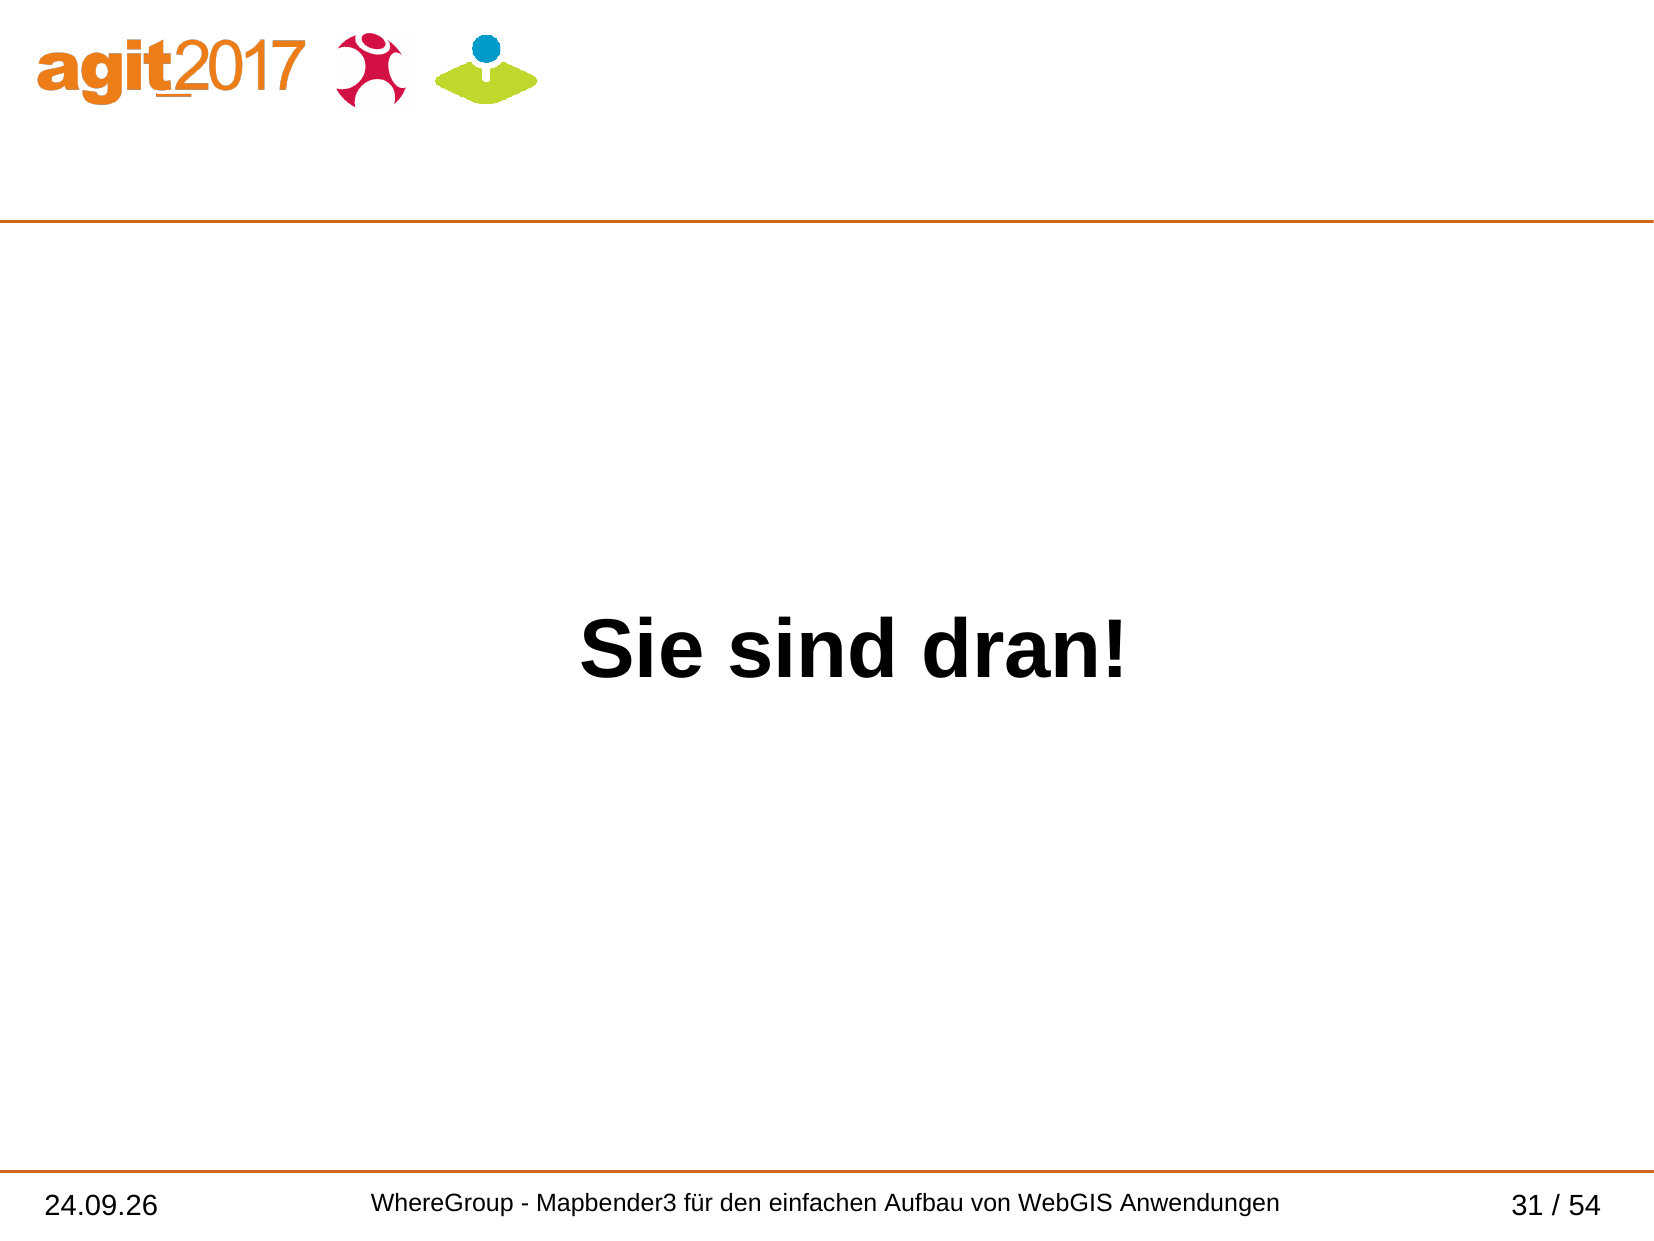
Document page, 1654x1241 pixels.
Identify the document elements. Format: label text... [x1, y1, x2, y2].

picture [35, 23, 308, 107]
picture [435, 35, 538, 104]
title Sie sind dran! [0, 595, 1130, 703]
